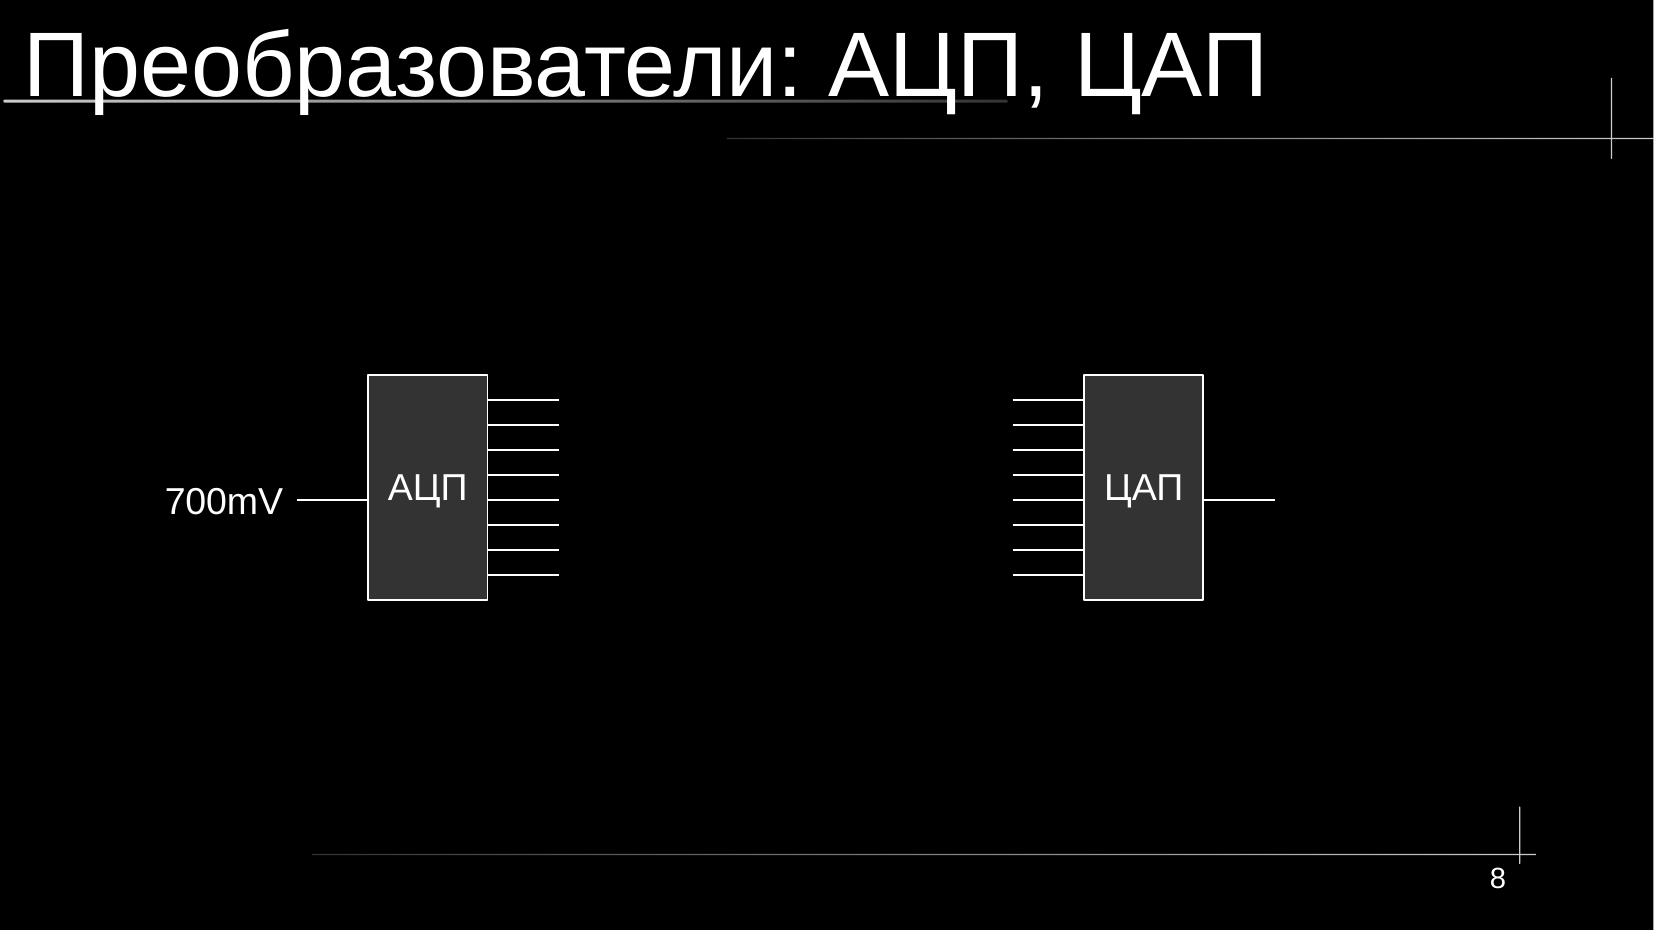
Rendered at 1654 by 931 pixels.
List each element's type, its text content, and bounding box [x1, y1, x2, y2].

text_box ЦАП [1084, 375, 1204, 601]
title Преобразователи: АЦП, ЦАП [23, 11, 1589, 119]
text_box АЦП [368, 375, 488, 601]
text_box 700mV [150, 472, 299, 526]
